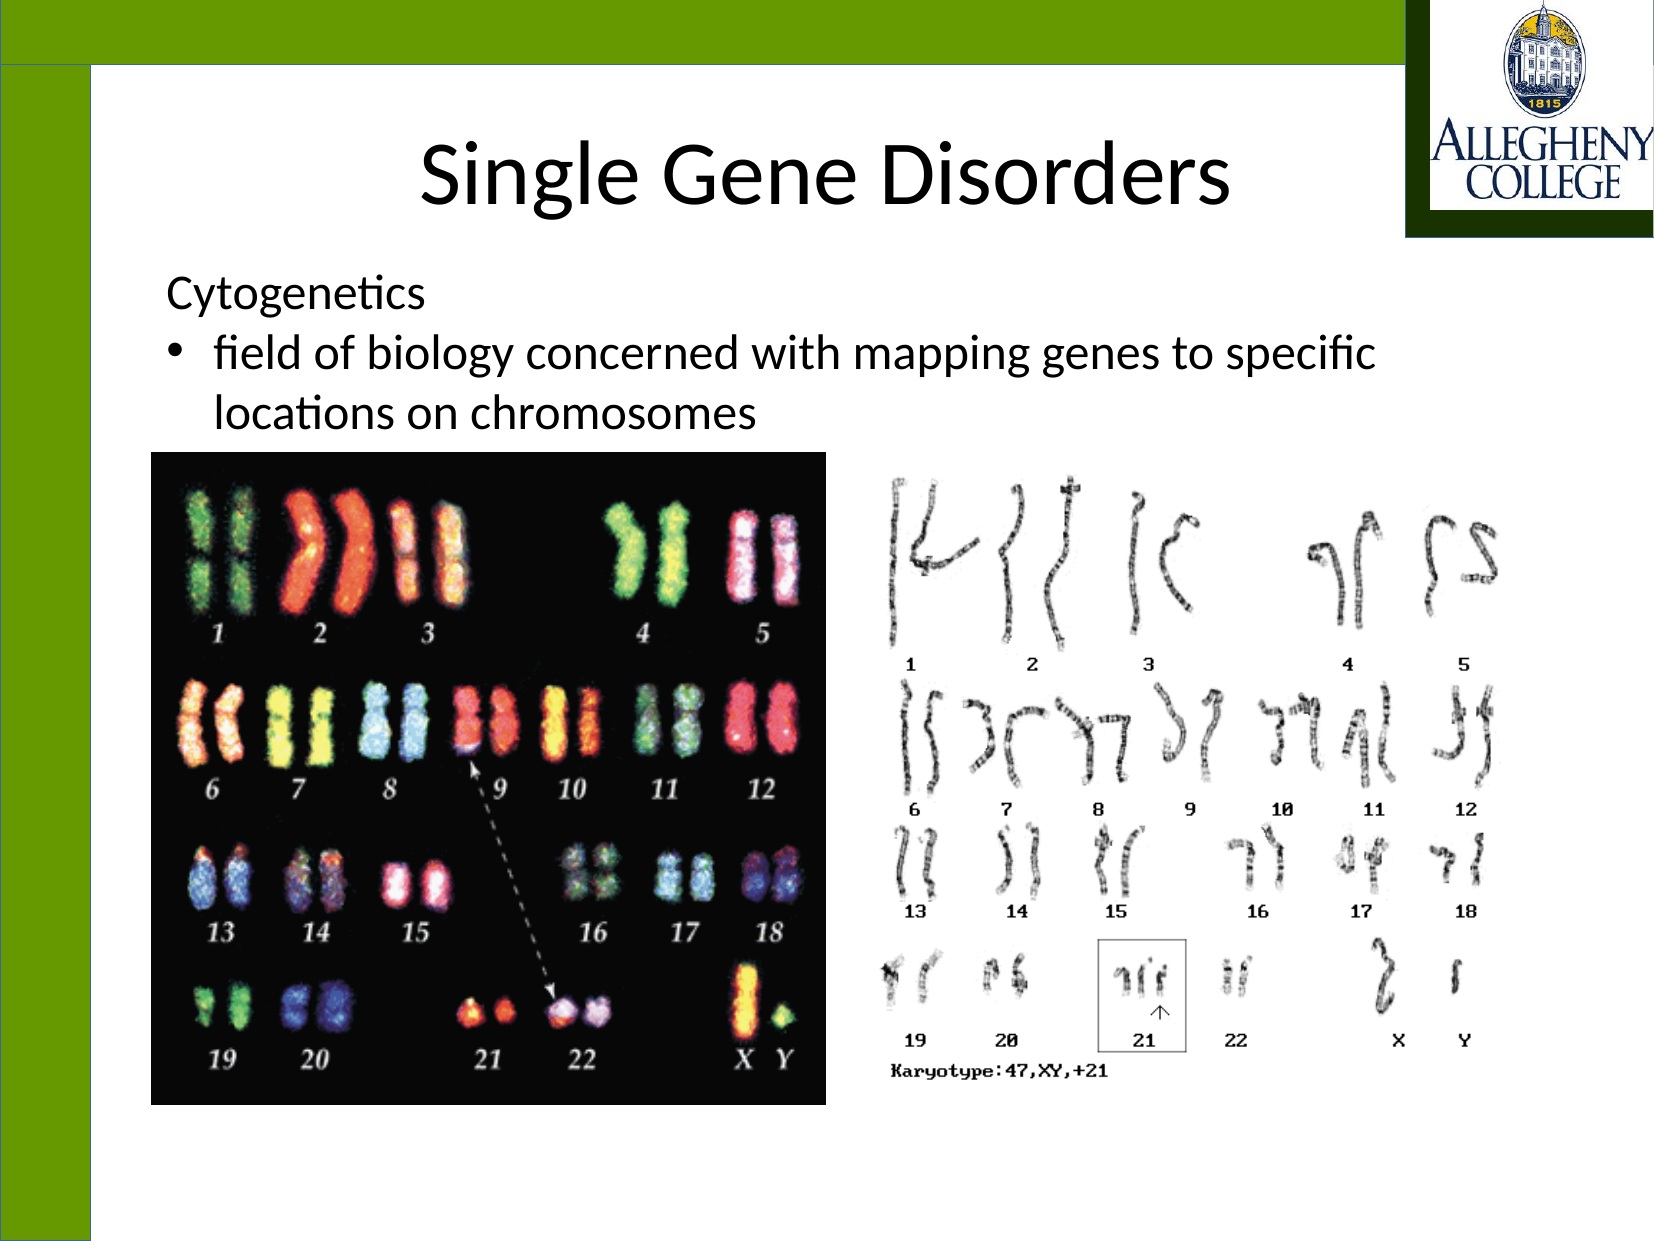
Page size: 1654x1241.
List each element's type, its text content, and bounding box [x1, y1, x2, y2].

text_box [1502, 210, 1654, 238]
title Single Gene Disorders [151, 74, 1502, 263]
text_box Cytogenetics field of biology concerned with mapping genes to specific locations on chromosomes [151, 252, 1481, 537]
picture [151, 537, 826, 1150]
picture [877, 470, 1508, 1090]
picture [1430, 0, 1654, 210]
text_box [0, 0, 1430, 1241]
